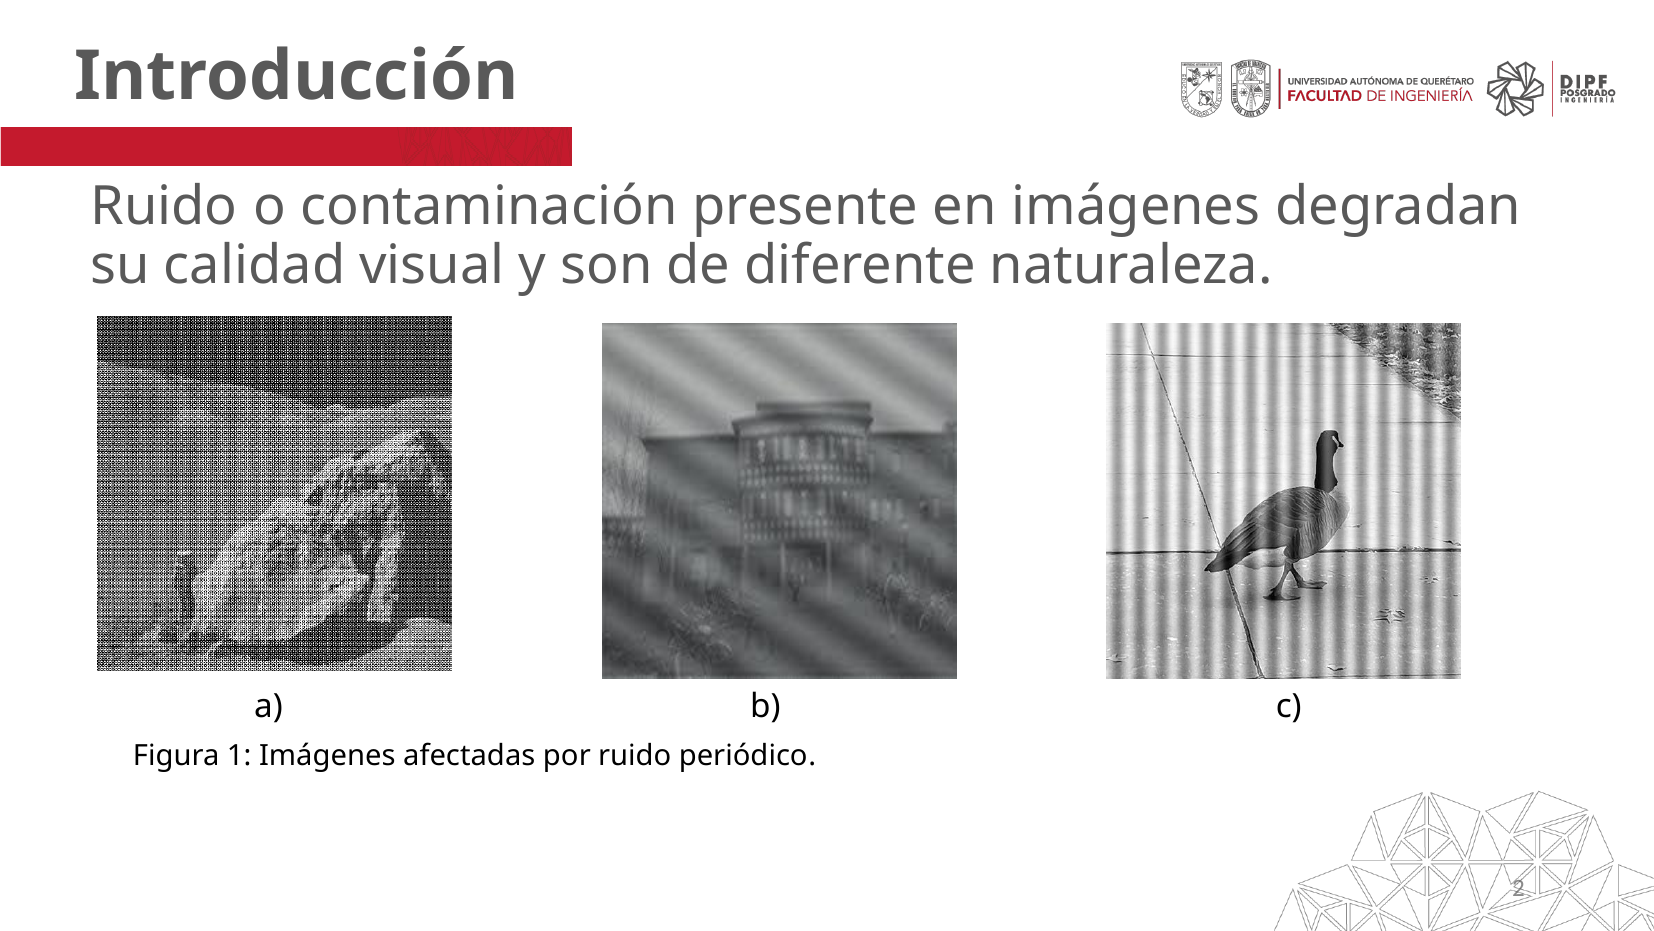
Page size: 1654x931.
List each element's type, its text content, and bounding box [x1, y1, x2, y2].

text_box Introducción [54, 11, 572, 127]
picture [0, 127, 572, 166]
picture [1106, 323, 1461, 679]
picture [1257, 781, 1654, 931]
text_box a) [239, 674, 319, 739]
text_box c) [1261, 674, 1341, 739]
picture [602, 323, 957, 679]
picture [1176, 54, 1620, 133]
text_box Figura 1: Imágenes afectadas por ruido periódico. [118, 726, 1506, 868]
picture [97, 316, 452, 671]
list Ruido o contaminación presente en imágenes degradan su calidad visual y son de diferente naturaleza. [75, 170, 1538, 307]
text_box b) [735, 674, 816, 739]
